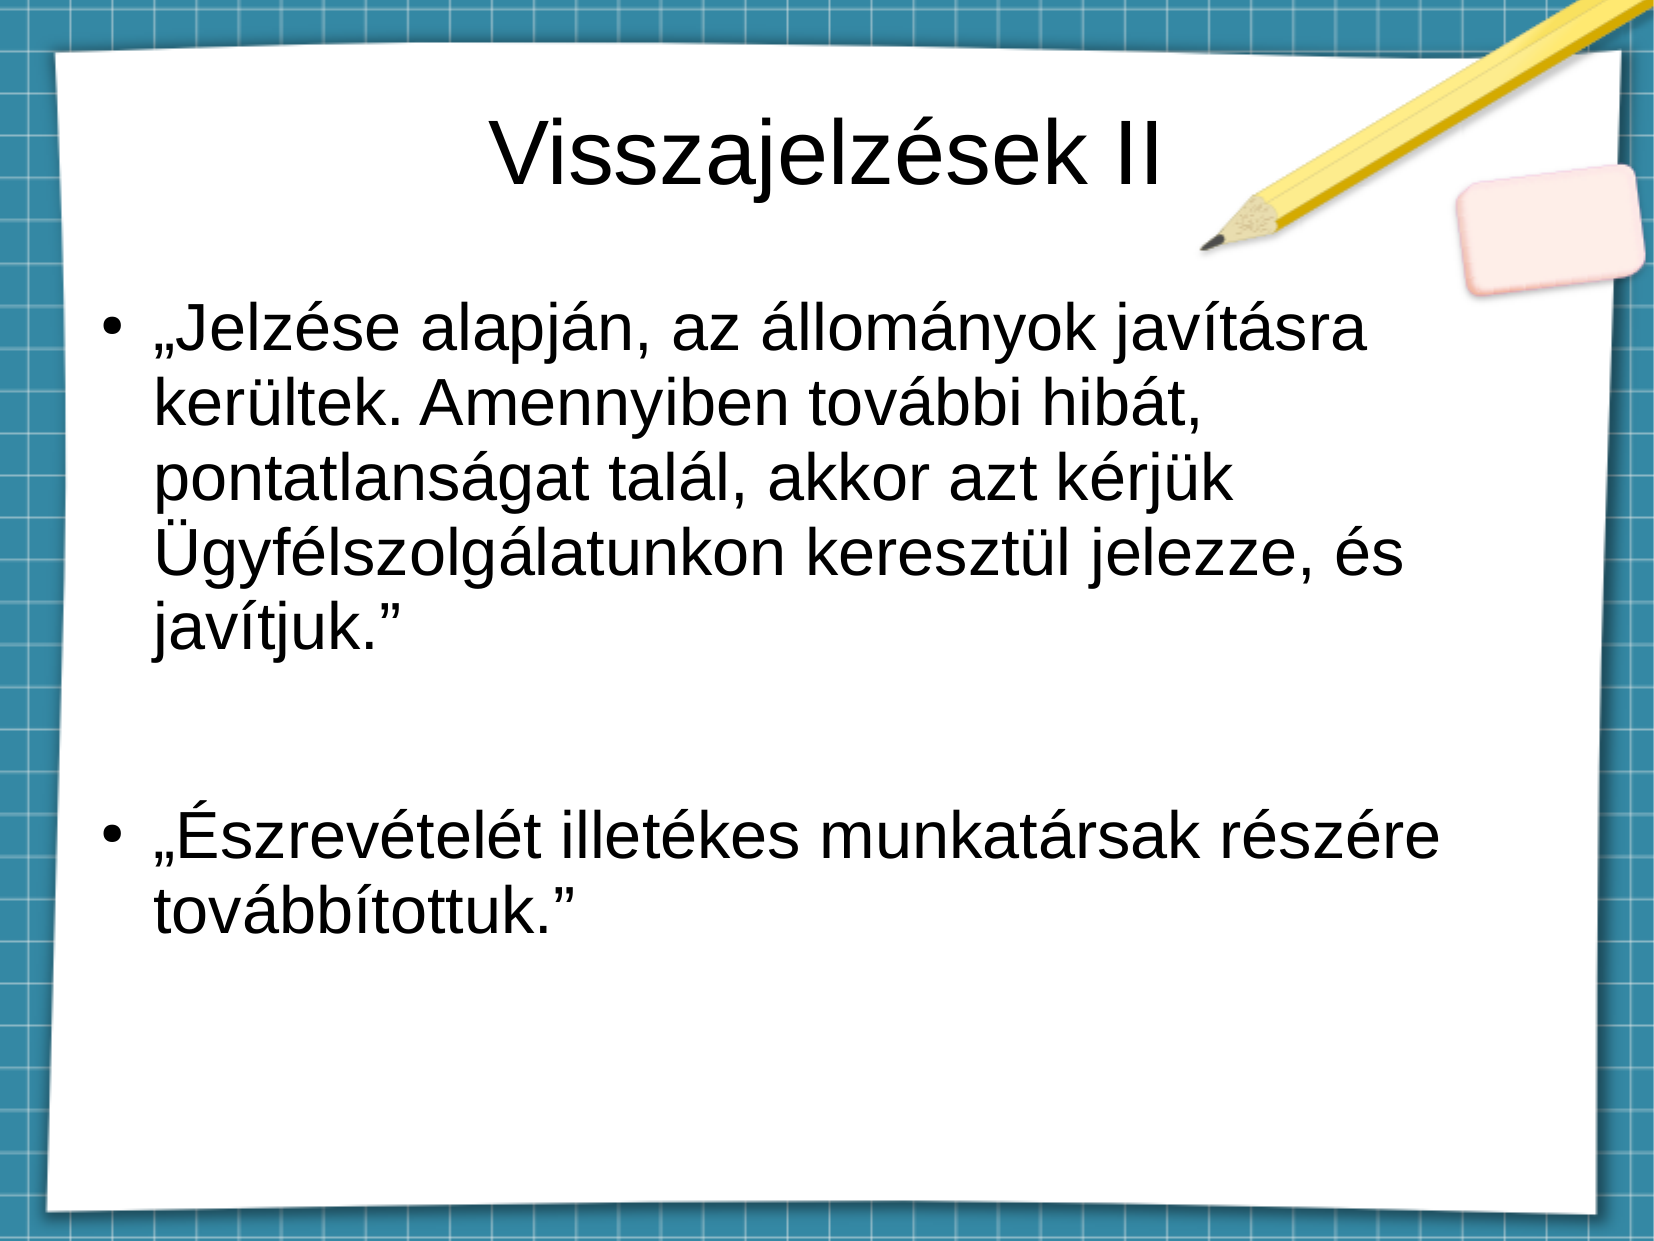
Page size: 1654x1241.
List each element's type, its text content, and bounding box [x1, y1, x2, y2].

list „Jelzése alapján, az állományok javításra kerültek. Amennyiben további hibát, pontatlanságat talál, akkor azt kérjük Ügyfélszolgálatunkon keresztül jelezze, és javítjuk.” „Észrevételét illetékes munkatársak részére továbbítottuk.” [82, 290, 1571, 1010]
title Visszajelzések II [82, 49, 1571, 257]
picture [0, 0, 1654, 1241]
